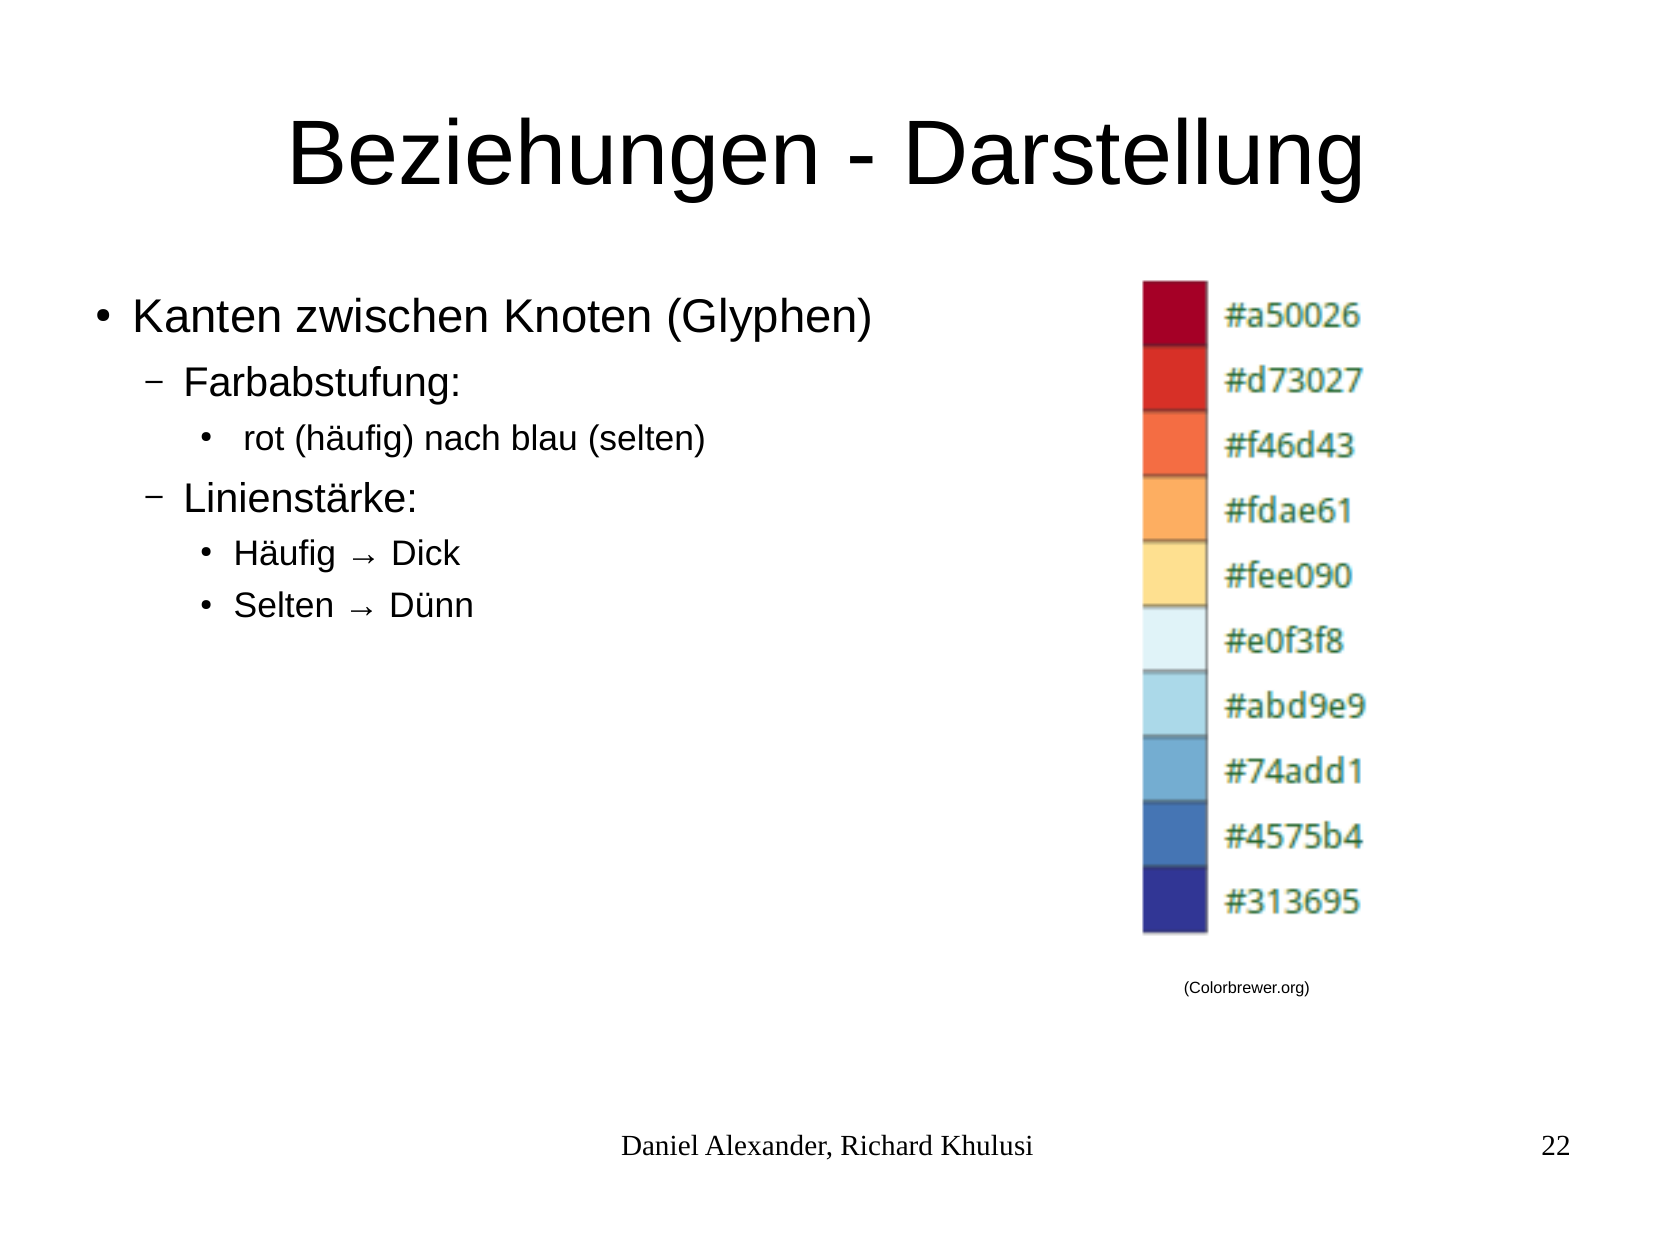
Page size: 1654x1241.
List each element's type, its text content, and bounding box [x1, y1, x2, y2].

title Beziehungen - Darstellung [82, 49, 1571, 257]
picture [1122, 271, 1418, 974]
list Kanten zwischen Knoten (Glyphen) Farbabstufung: rot (häufig) nach blau (selten) Linienstärke: Häufig → Dick Selten → Dünn (Colorbrewer.org) [82, 290, 1571, 1010]
